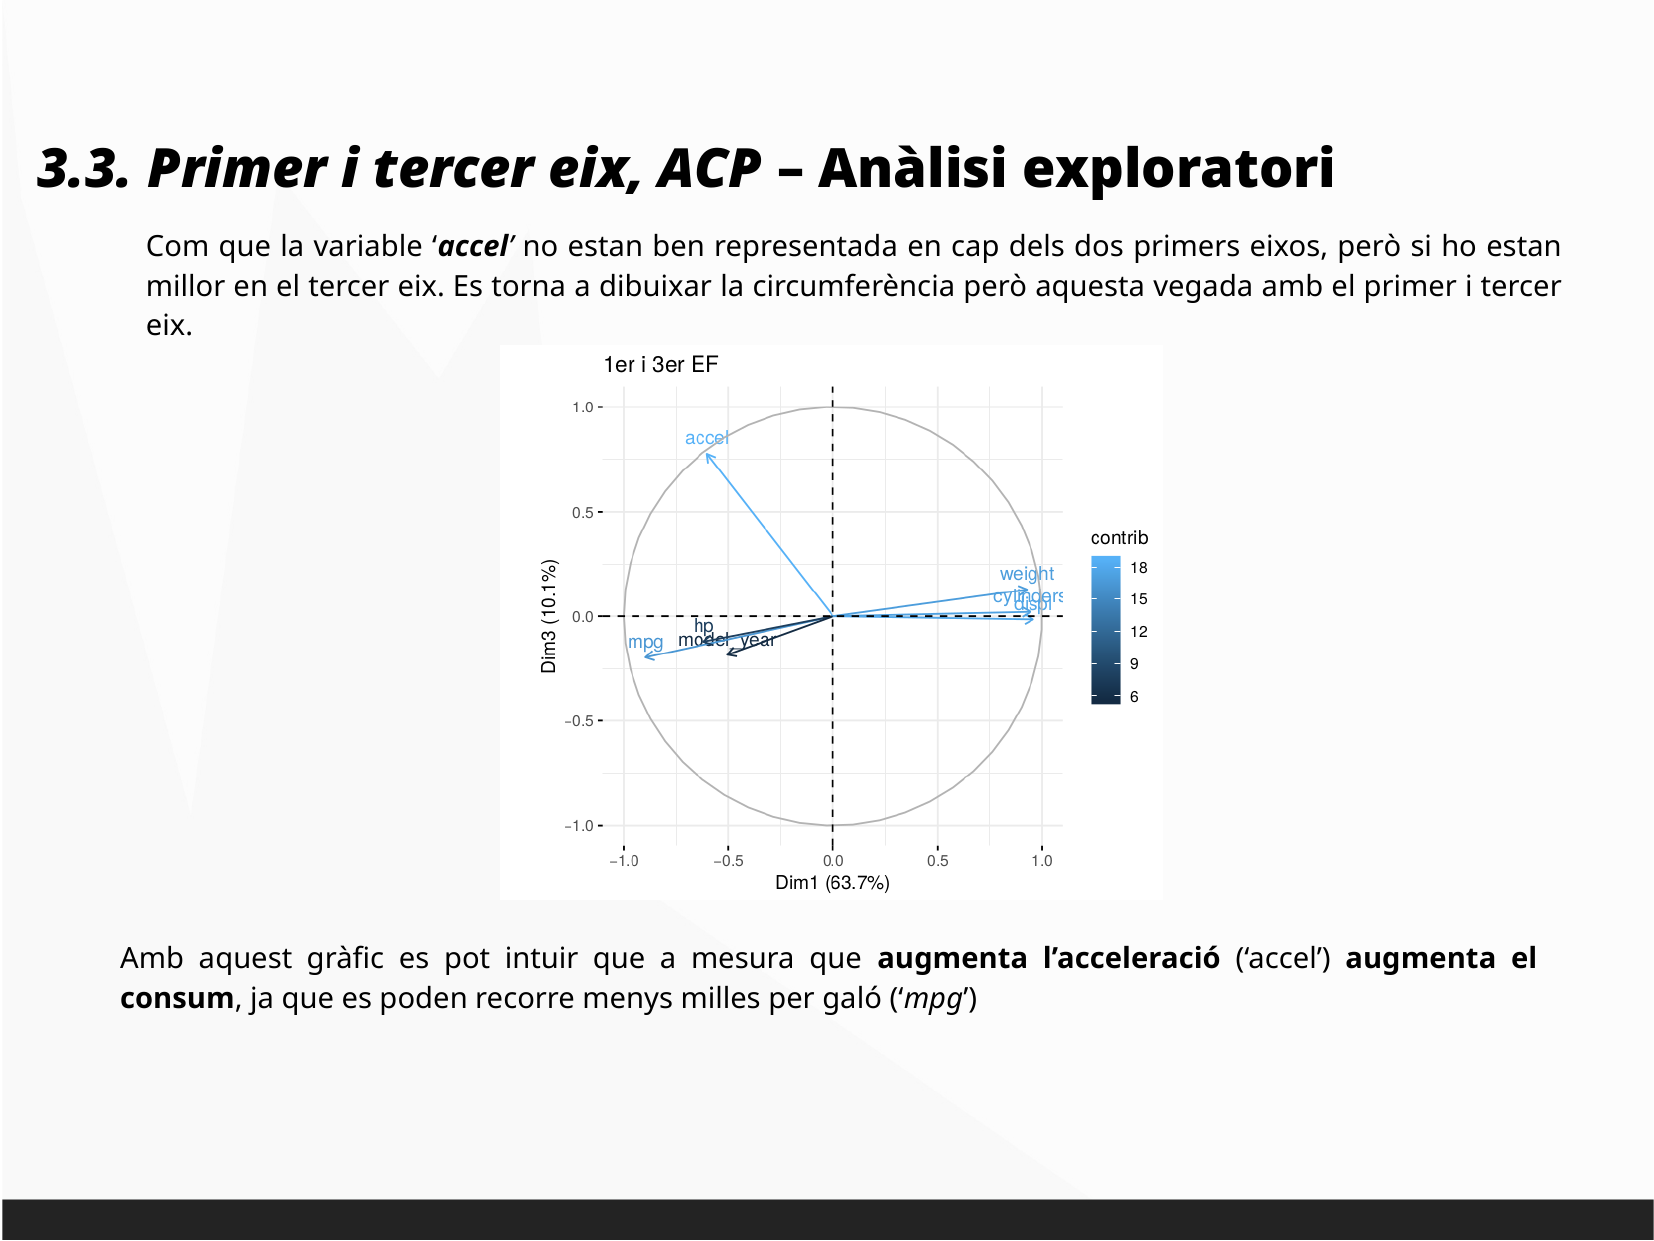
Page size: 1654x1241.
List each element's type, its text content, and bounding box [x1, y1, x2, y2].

list Amb aquest gràfic es pot intuir que a mesura que augmenta l’acceleració (‘accel’) augmenta el consum, ja que es poden recorre menys milles per galó (‘mpg’) [49, 937, 1538, 1013]
list Com que la variable ‘accel’ no estan ben representada en cap dels dos primers eixos, però si ho estan millor en el tercer eix. Es torna a dibuixar la circumferència però aquesta vegada amb el primer i tercer eix. [75, 225, 1564, 456]
picture [2, 0, 1654, 1241]
title 3.3. Primer i tercer eix, ACP – Anàlisi exploratori [37, 112, 1613, 221]
